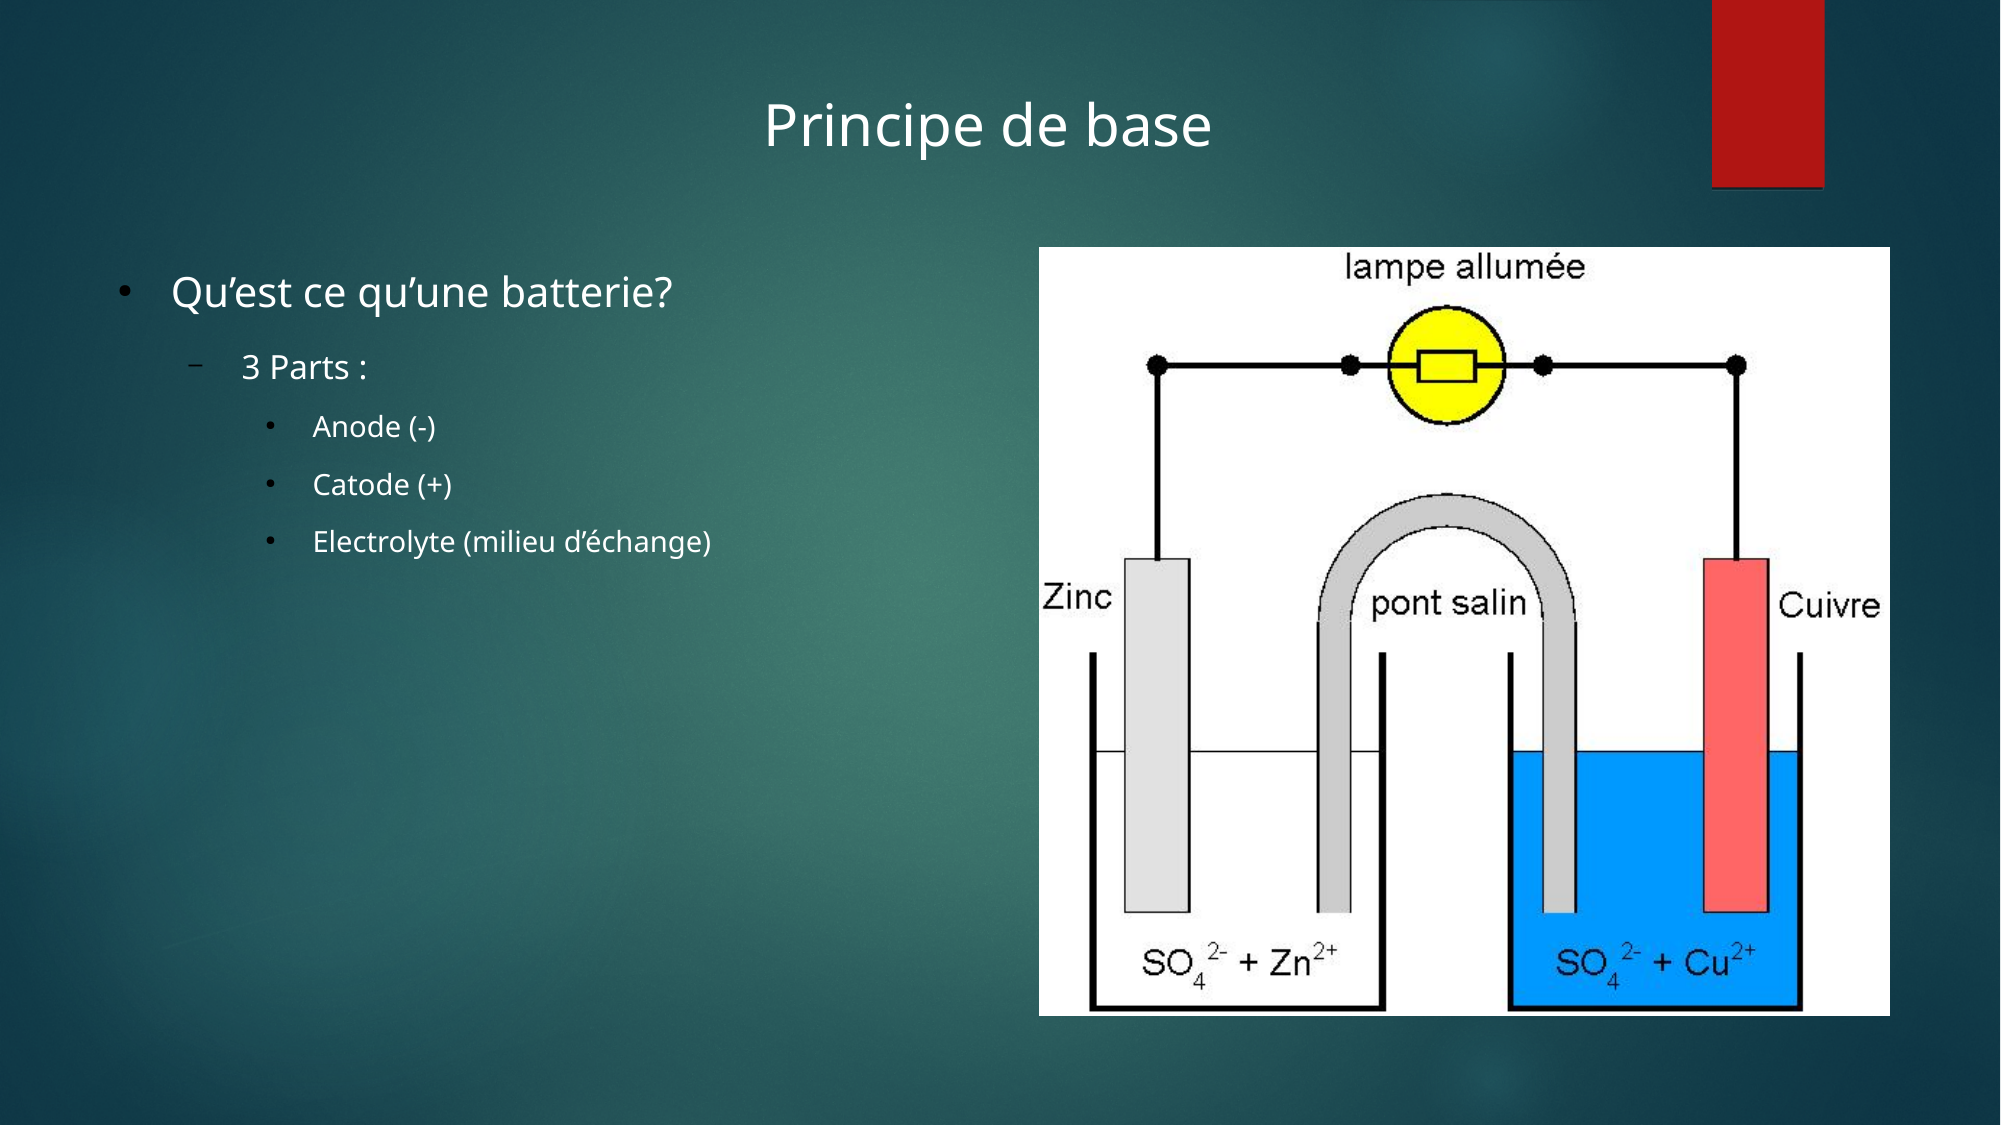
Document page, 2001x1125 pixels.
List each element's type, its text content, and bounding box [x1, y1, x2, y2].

title Principe de base [264, 23, 1713, 225]
picture [0, 0, 2001, 1125]
list Qu’est ce qu’une batterie? 3 Parts : Anode (-) Catode (+) Electrolyte (milieu d’échange) [99, 263, 1039, 922]
